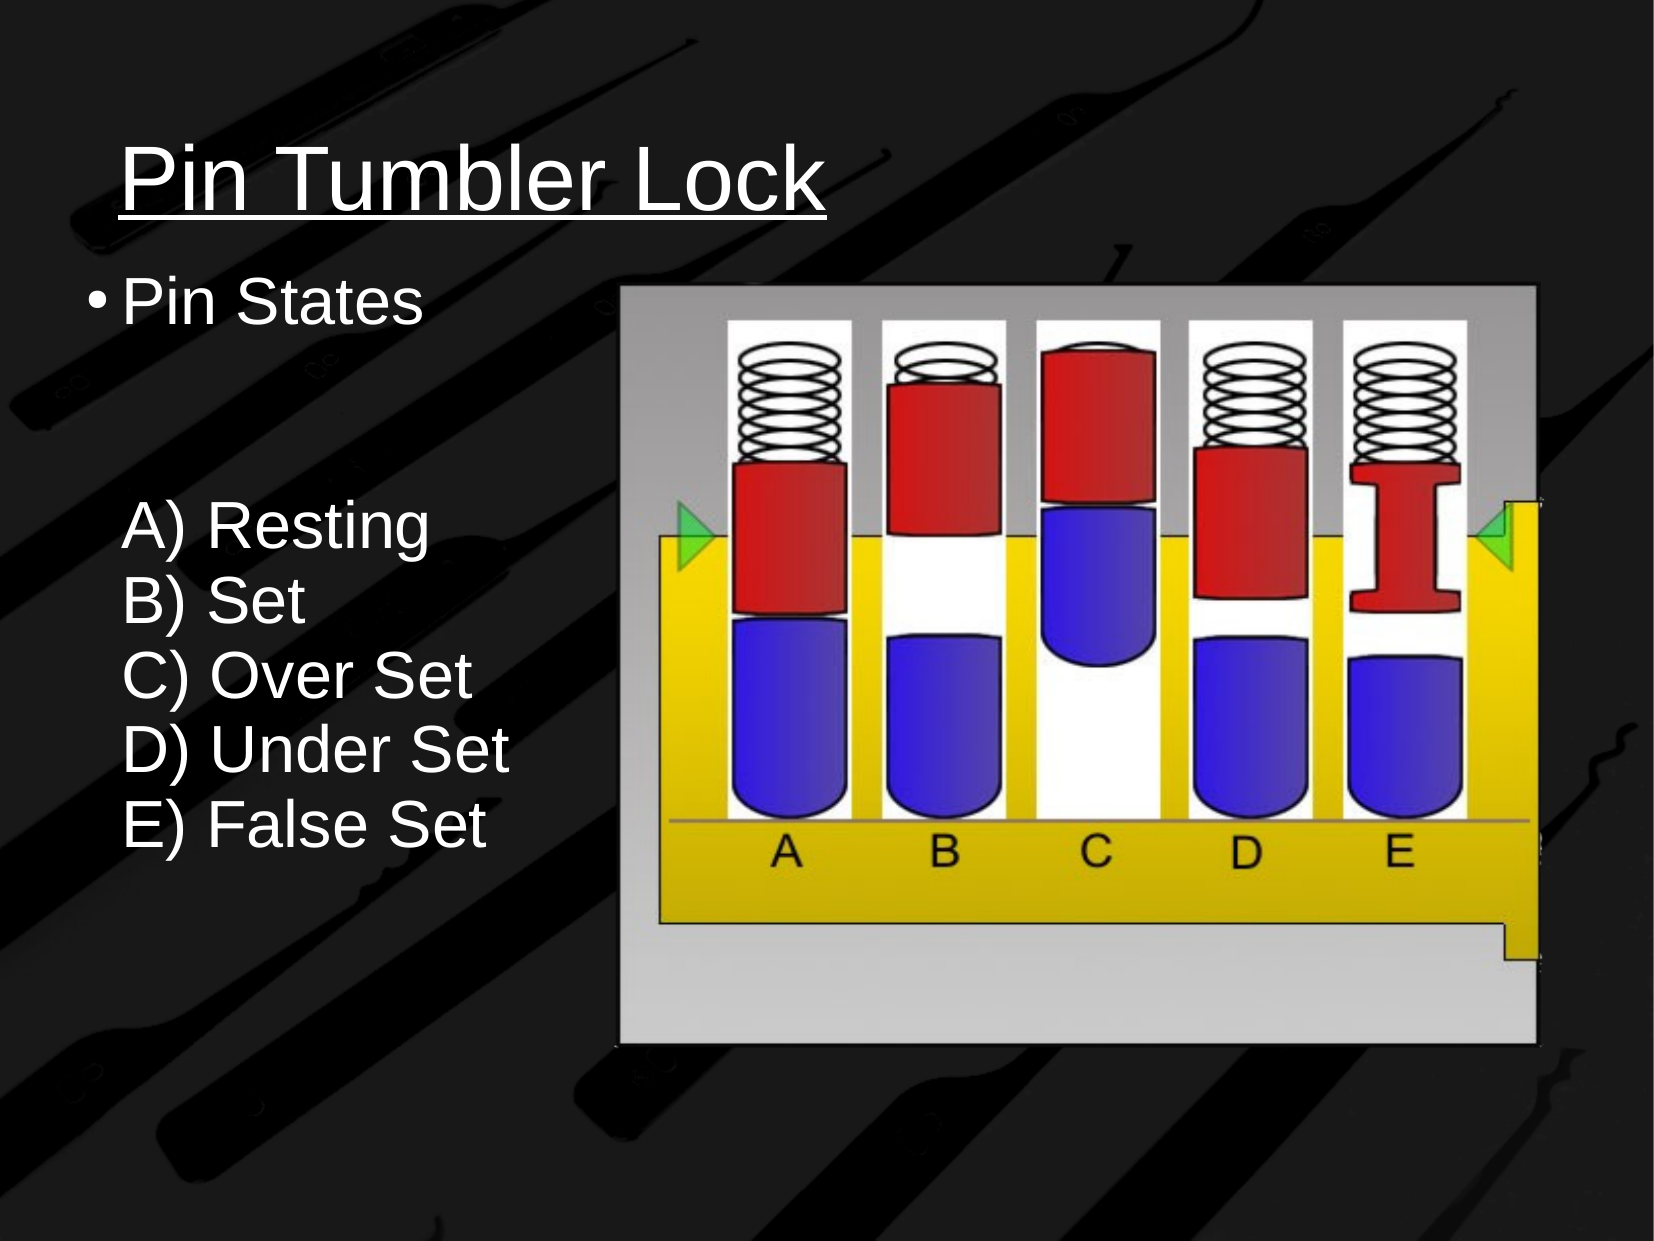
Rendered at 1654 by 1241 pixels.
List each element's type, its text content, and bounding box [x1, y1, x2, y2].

picture [0, 0, 1654, 1241]
text_box Pin States A) Resting B) Set C) Over Set D) Under Set E) False Set [70, 256, 1619, 1170]
title Pin Tumbler Lock [82, 49, 1571, 256]
